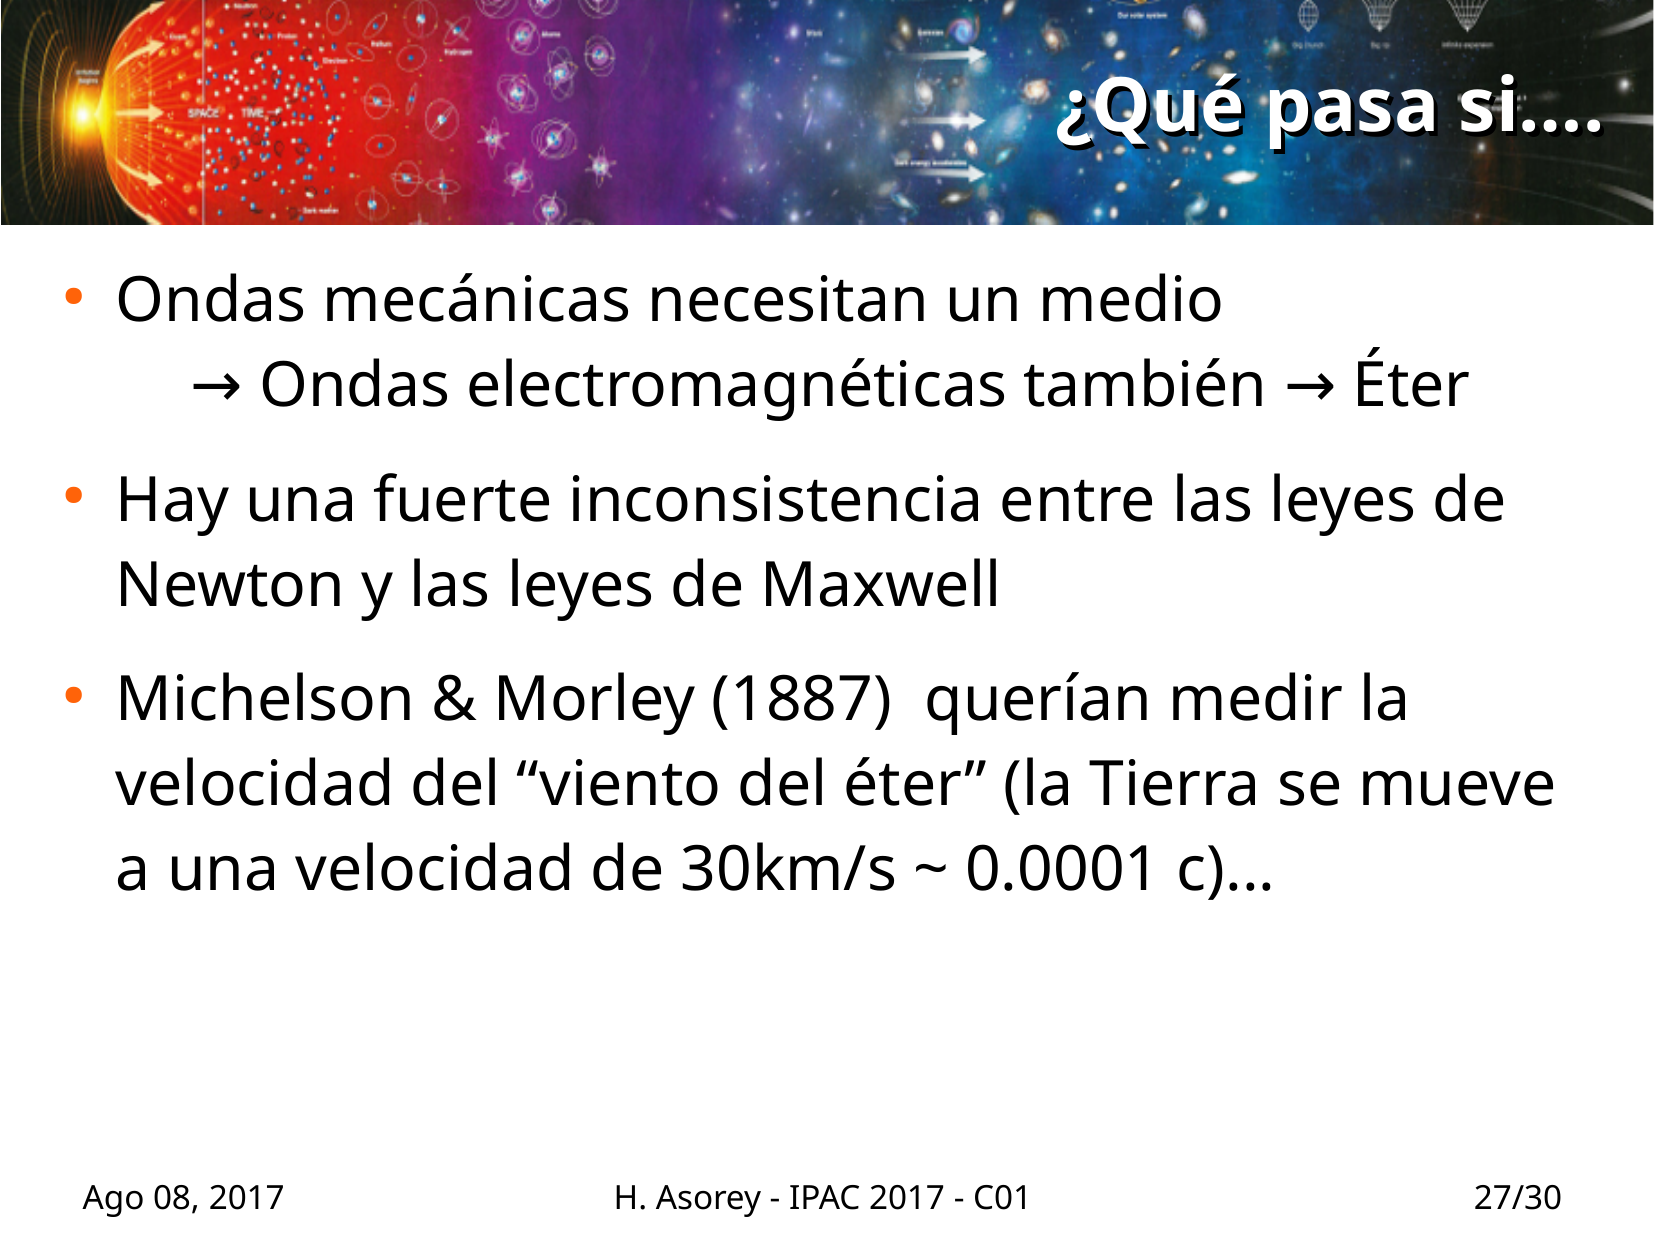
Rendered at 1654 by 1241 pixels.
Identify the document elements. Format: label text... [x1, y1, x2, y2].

picture [1, 0, 1654, 225]
list Ondas mecánicas necesitan un medio → Ondas electromagnéticas también → Éter Hay una fuerte inconsistencia entre las leyes de Newton y las leyes de Maxwell Michelson & Morley (1887) querían medir la velocidad del “viento del éter” (la Tierra se mueve a una velocidad de 30km/s ~ 0.0001 c)... [45, 255, 1606, 1156]
title ¿Qué pasa si…. [45, 15, 1606, 191]
